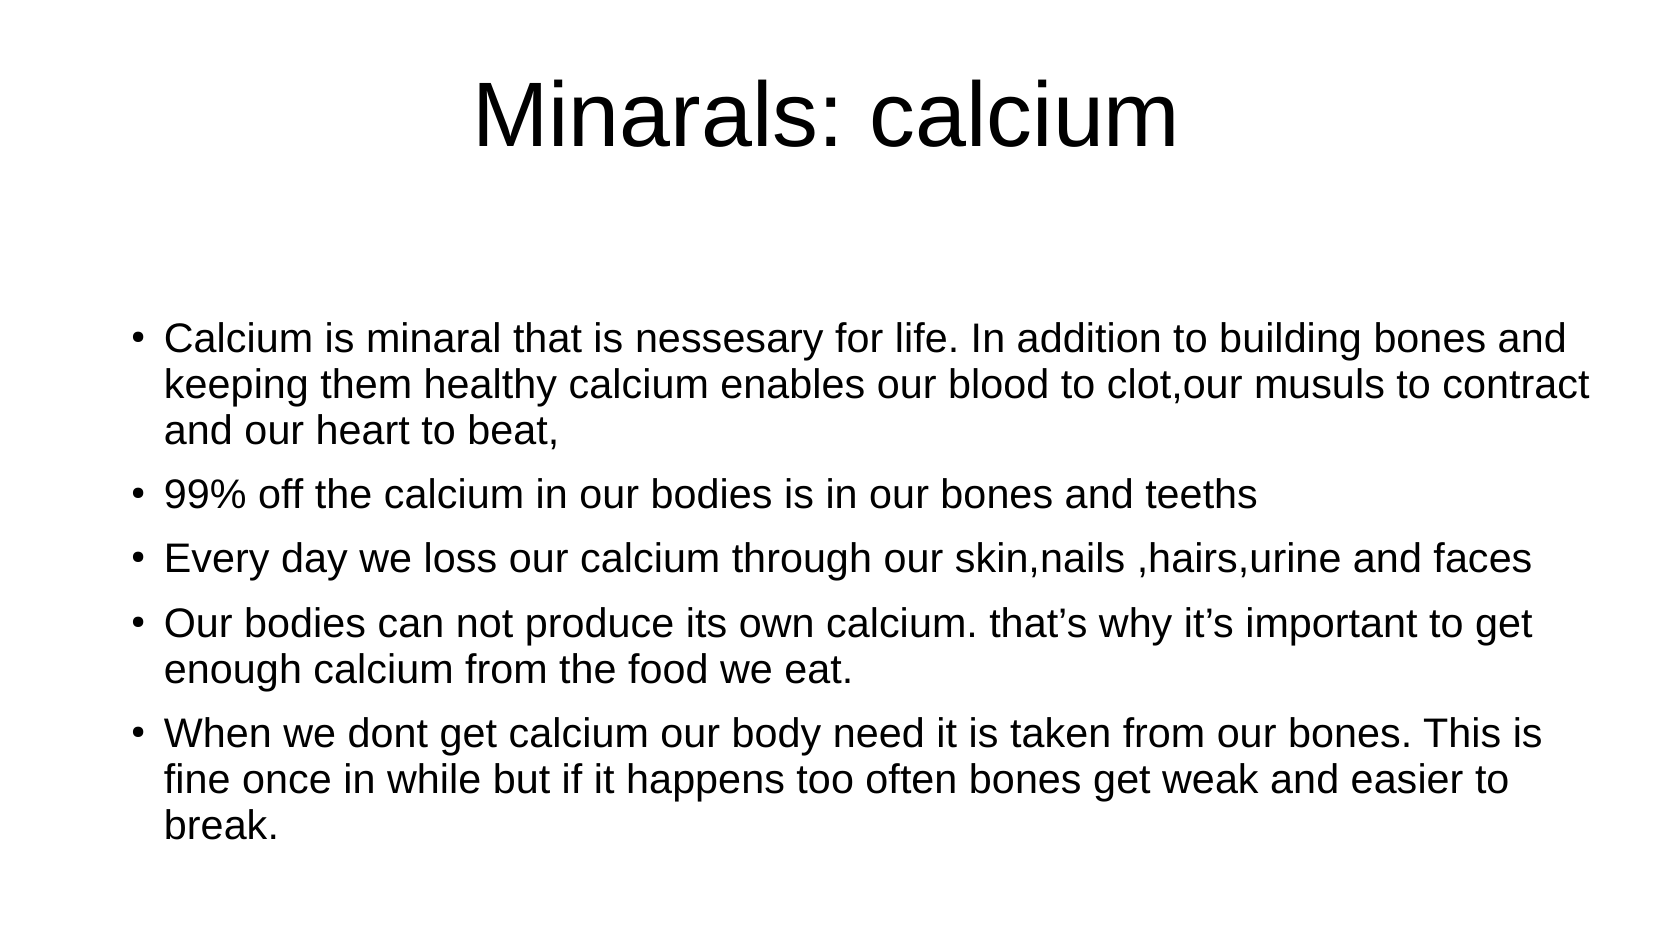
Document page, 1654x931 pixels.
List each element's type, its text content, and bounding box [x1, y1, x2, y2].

title Minarals: calcium [82, 37, 1571, 193]
list Calcium is minaral that is nessesary for life. In addition to building bones and keeping them healthy calcium enables our blood to clot,our musuls to contract and our heart to beat, 99% off the calcium in our bodies is in our bones and teeths Every day we loss our calcium through our skin,nails ,hairs,urine and faces Our bodies can not produce its own calcium. that’s why it’s important to get enough calcium from the food we eat. When we dont get calcium our body need it is taken from our bones. This is fine once in while but if it happens too often bones get weak and easier to break. [120, 315, 1609, 855]
